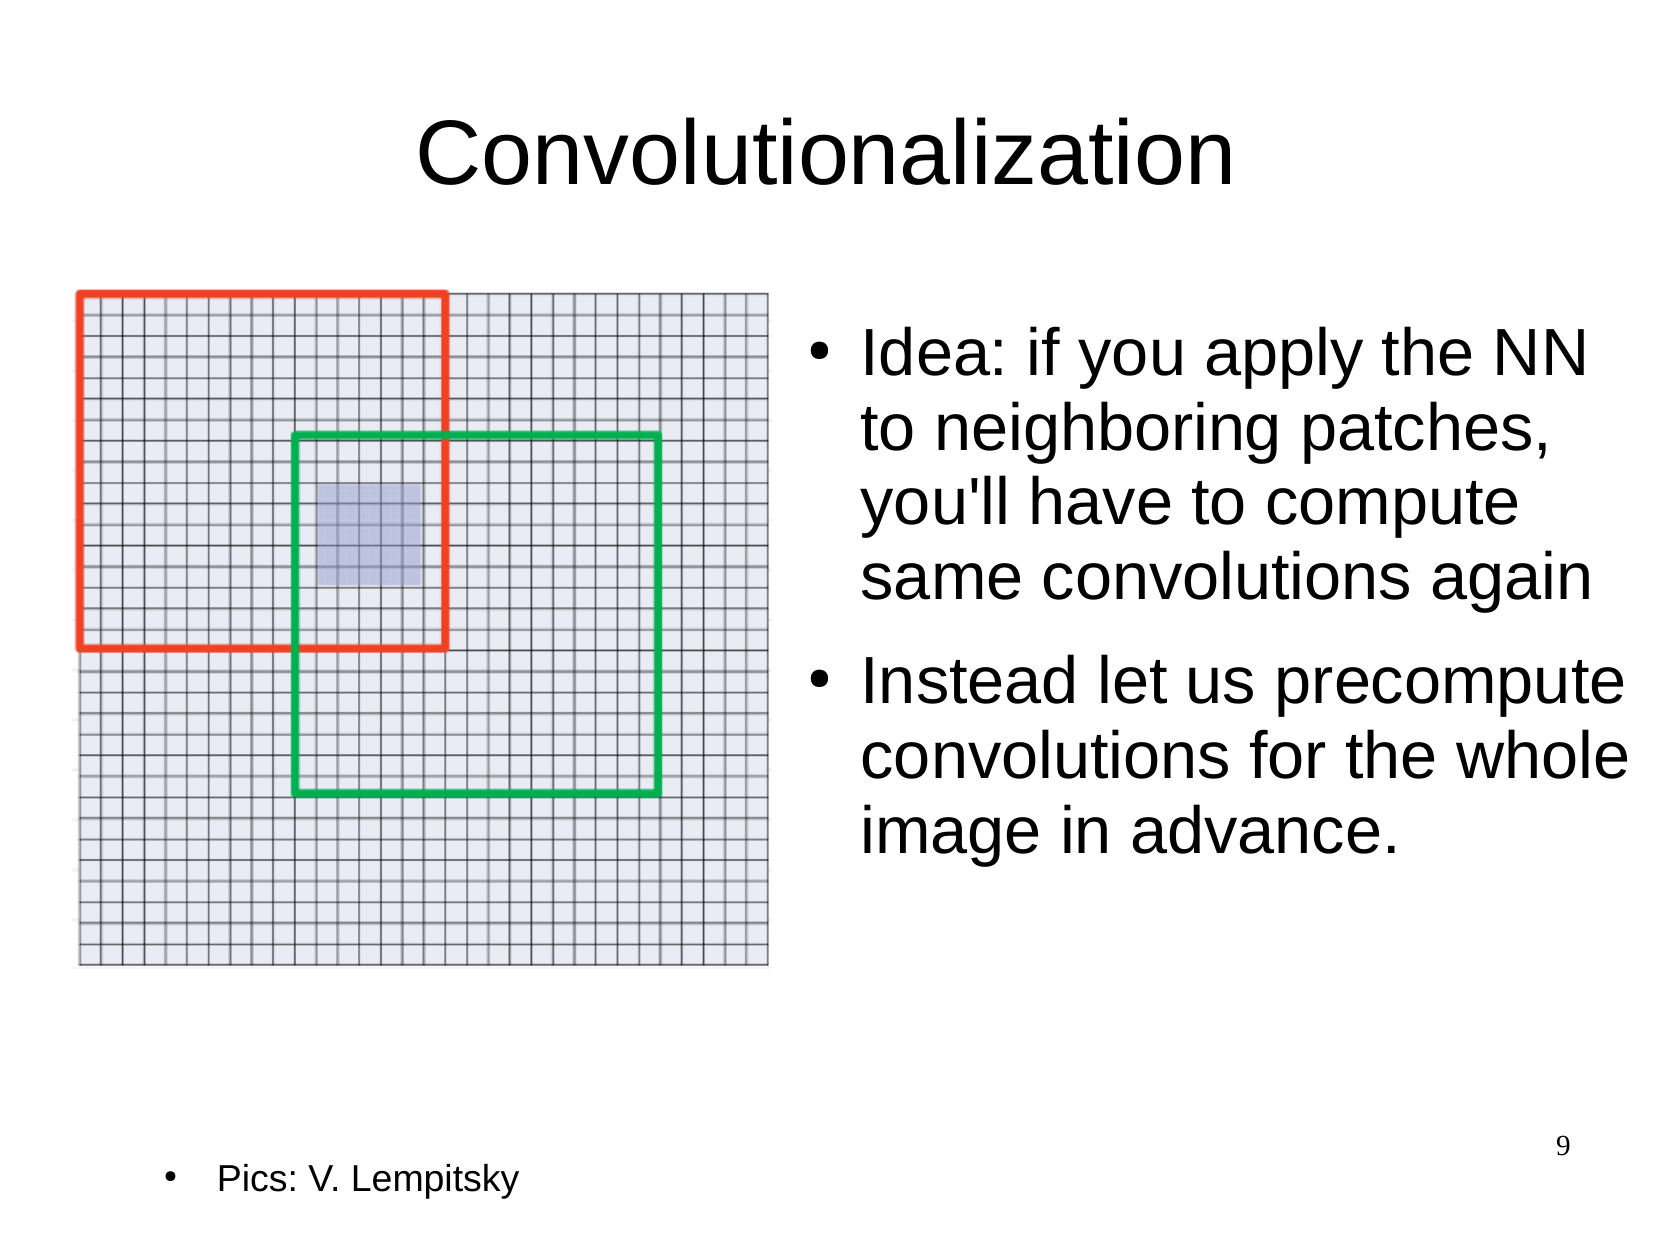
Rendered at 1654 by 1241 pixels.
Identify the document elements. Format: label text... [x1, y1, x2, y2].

title Convolutionalization [82, 49, 1571, 257]
text_box Pics: V. Lempitsky [146, 1157, 598, 1241]
list Idea: if you apply the NN to neighboring patches, you'll have to compute same convolutions again Instead let us precompute convolutions for the whole image in advance. [789, 314, 1635, 873]
picture [72, 287, 772, 969]
